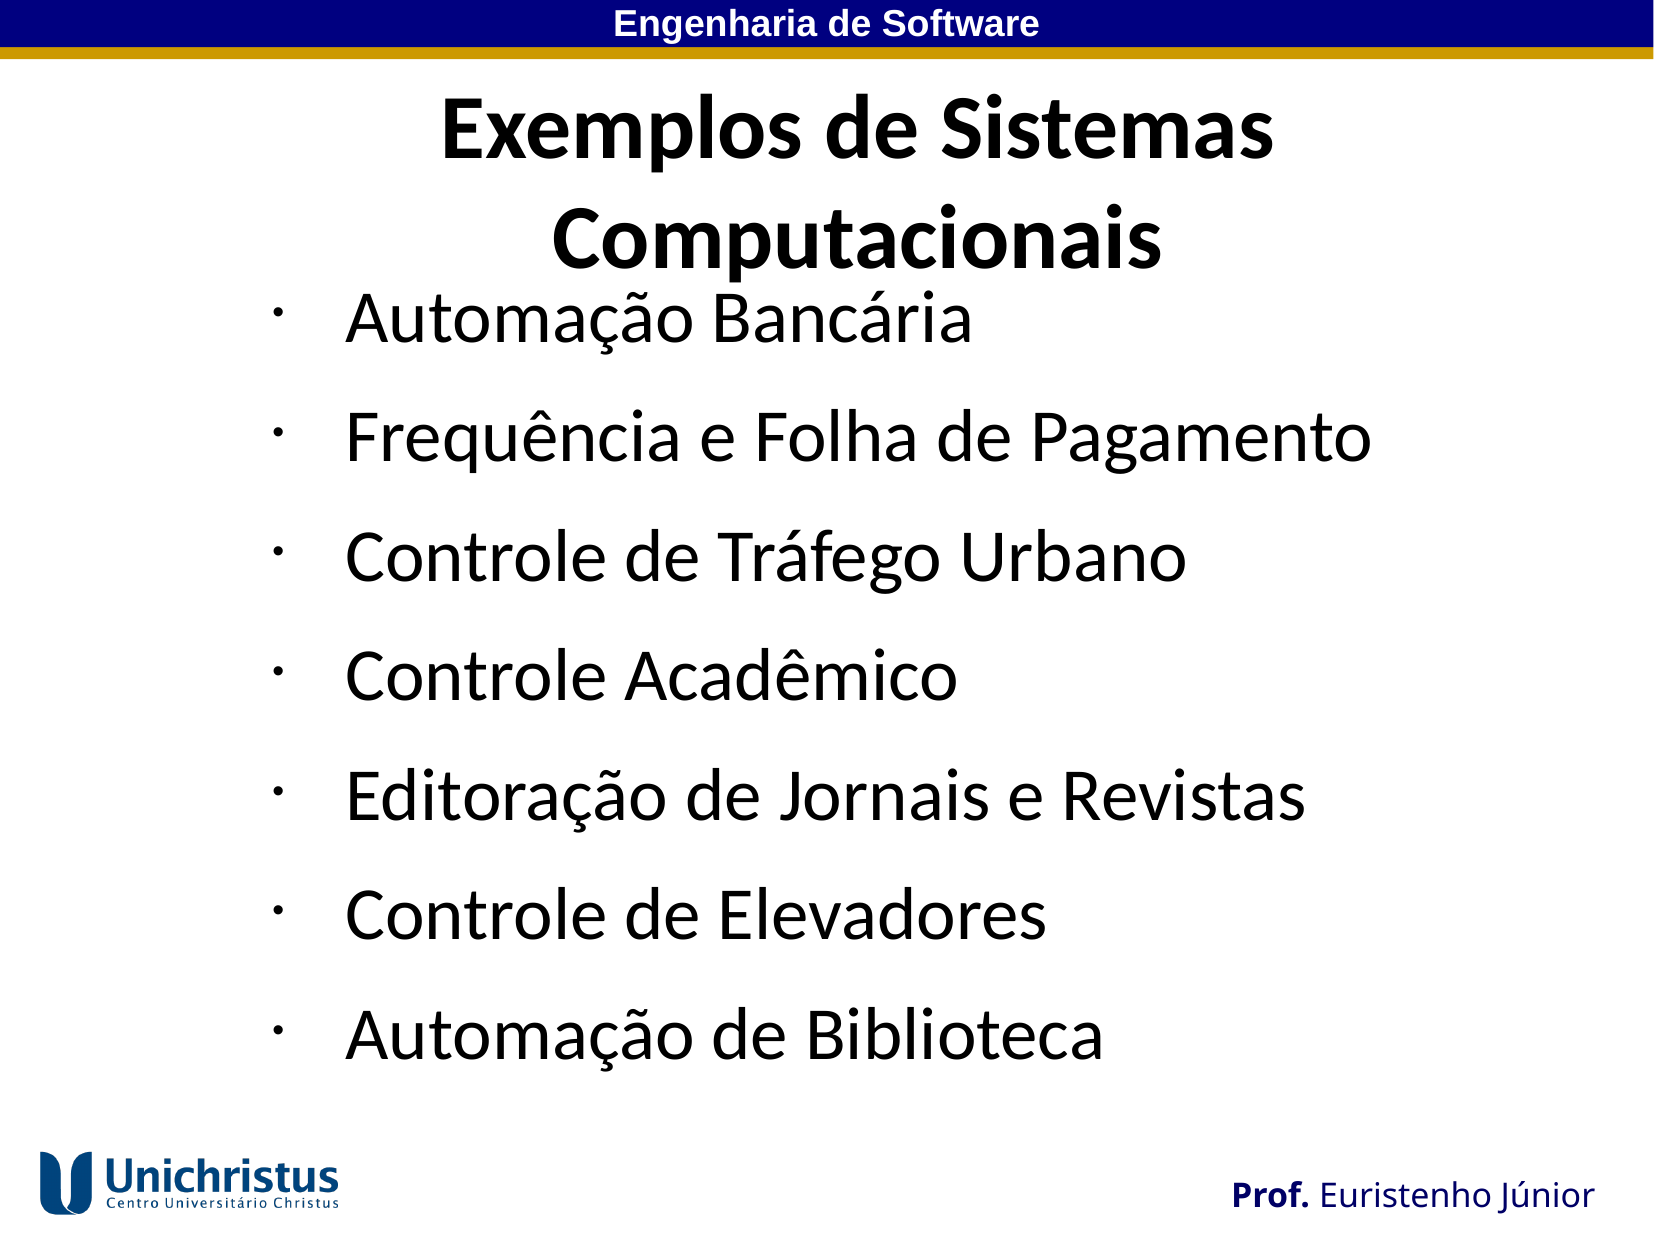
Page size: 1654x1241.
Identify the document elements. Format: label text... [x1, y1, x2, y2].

text_box Prof. Euristenho Júnior [1216, 1163, 1654, 1224]
list Automação Bancária Frequência e Folha de Pagamento Controle de Tráfego Urbano Controle Acadêmico Editoração de Jornais e Revistas Controle de Elevadores Automação de Biblioteca [257, 259, 1504, 1016]
text_box [0, 48, 1654, 60]
title Exemplos de Sistemas Computacionais [153, 59, 1563, 247]
picture [35, 1148, 343, 1217]
text_box Engenharia de Software [0, 0, 1654, 48]
